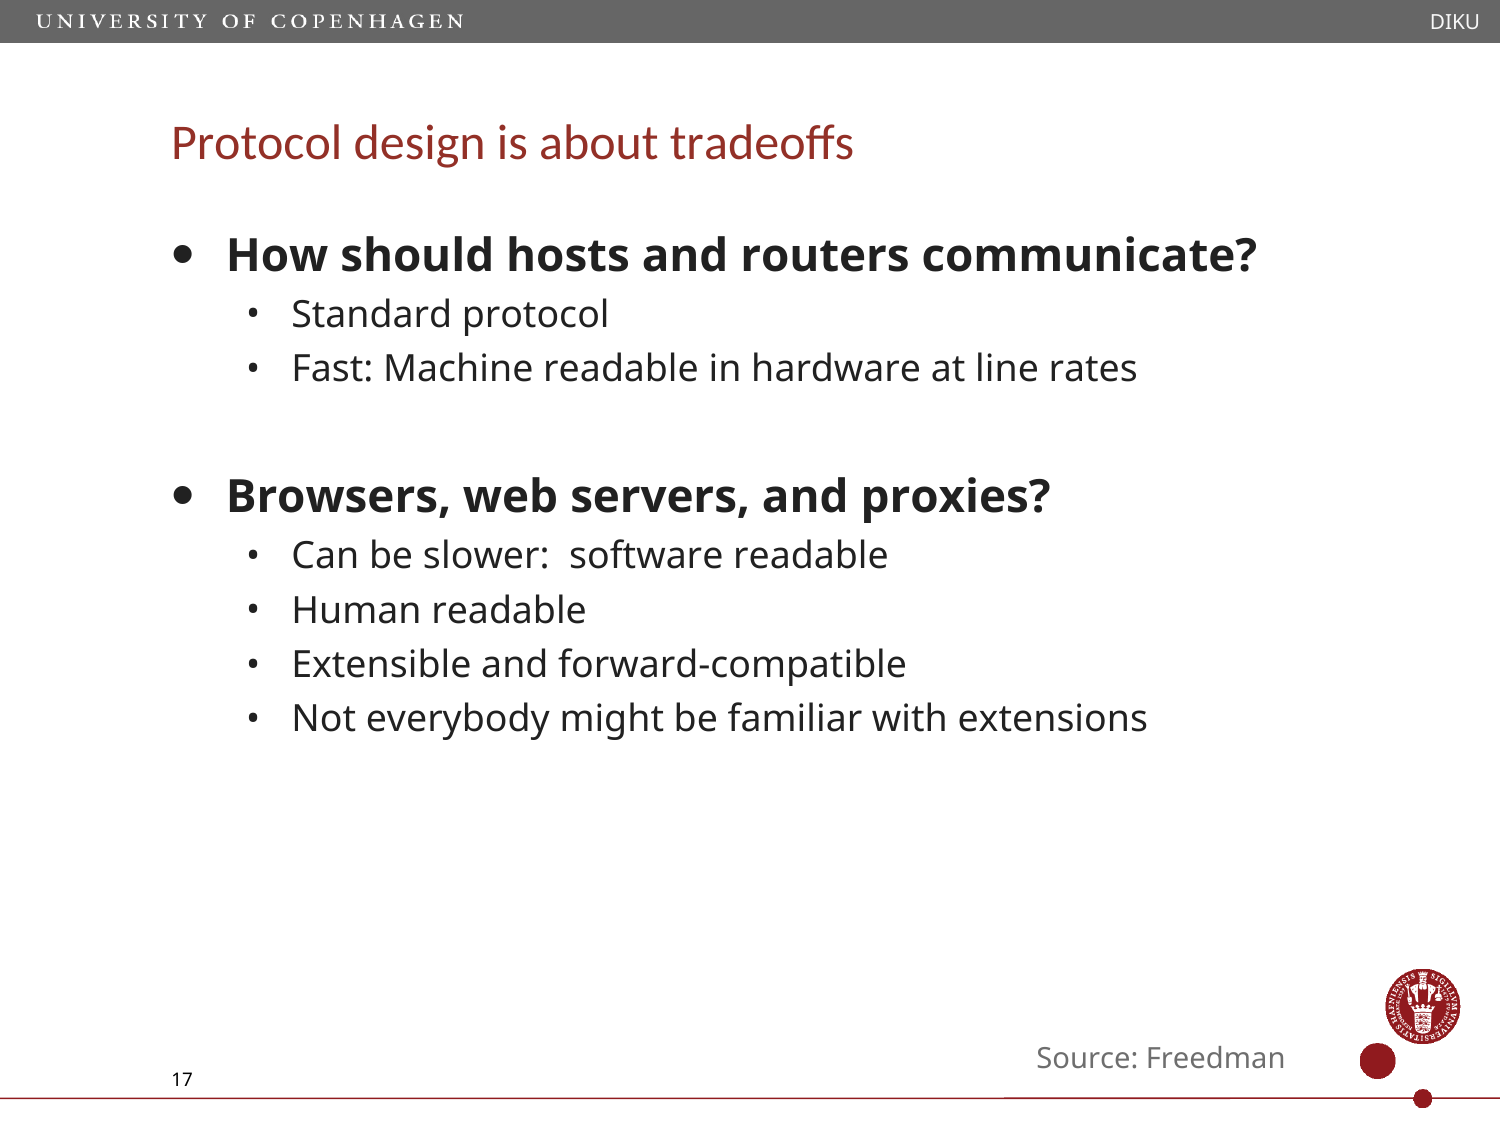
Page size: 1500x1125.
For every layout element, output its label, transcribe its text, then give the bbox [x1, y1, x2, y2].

text_box Source: Freedman [1021, 1031, 1341, 1083]
text_box <number> [171, 1067, 522, 1092]
text_box DIKU [469, 0, 1495, 43]
text_box How should hosts and routers communicate? Standard protocol Fast: Machine readable in hardware at line rates Browsers, web servers, and proxies? Can be slower: software readable Human readable Extensible and forward-compatible Not everybody might be familiar with extensions [171, 225, 1329, 900]
picture [0, 910, 1500, 1122]
text_box Protocol design is about tradeoffs [171, 75, 1329, 171]
